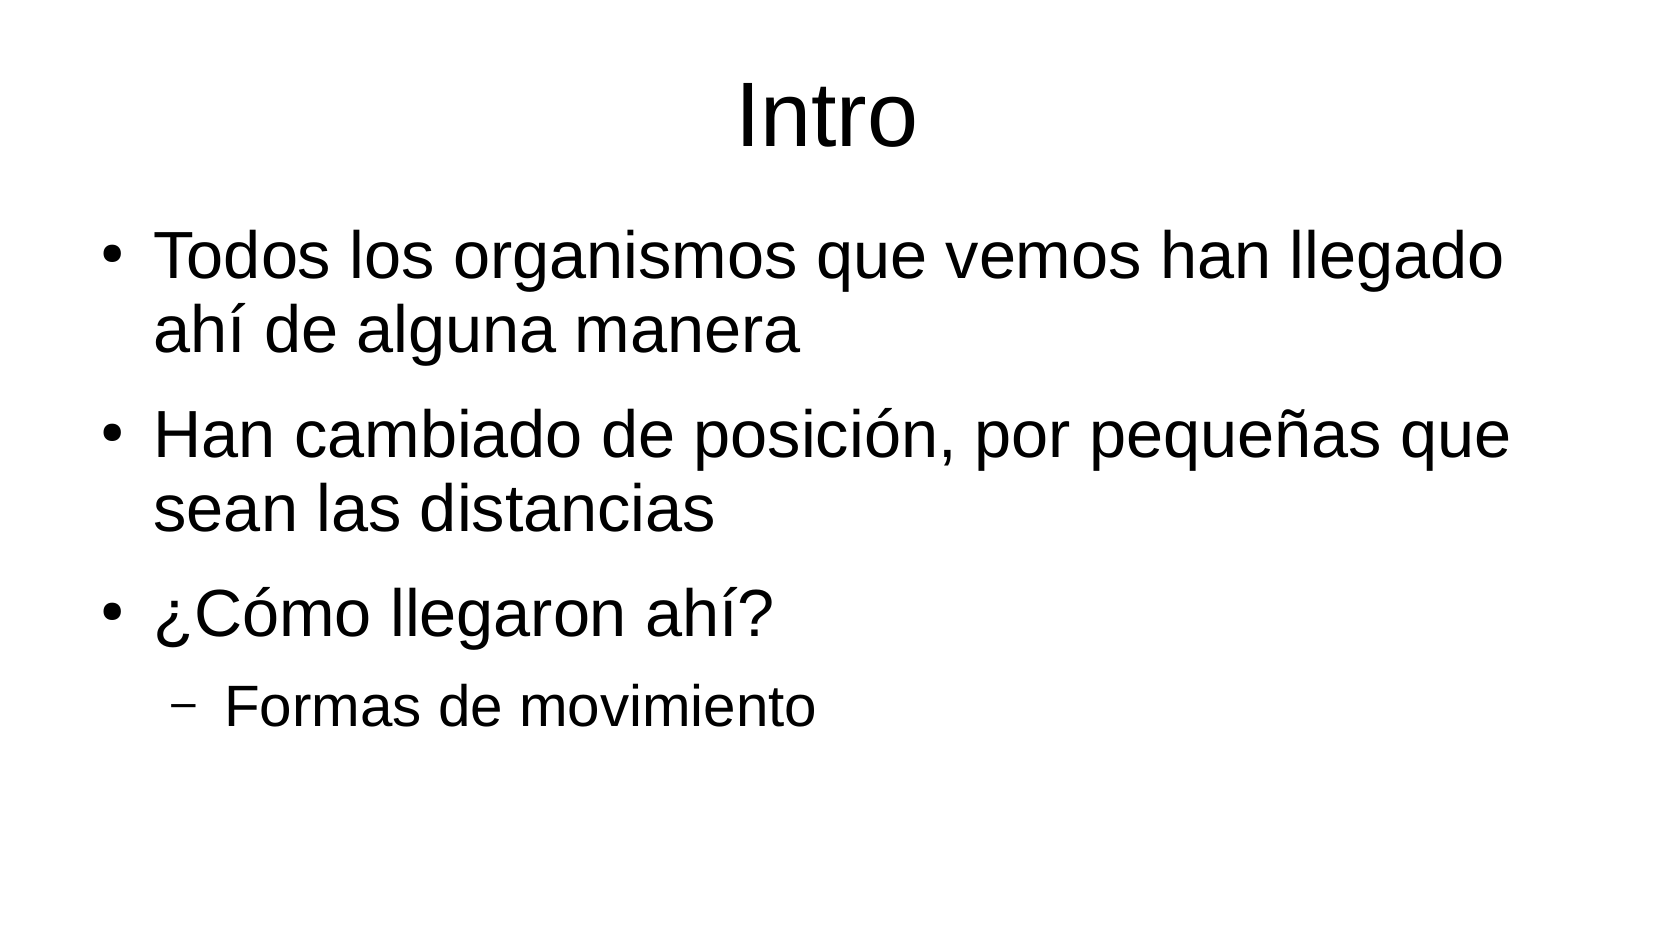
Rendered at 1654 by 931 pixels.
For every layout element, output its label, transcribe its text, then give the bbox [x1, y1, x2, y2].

list Todos los organismos que vemos han llegado ahí de alguna manera Han cambiado de posición, por pequeñas que sean las distancias ¿Cómo llegaron ahí? Formas de movimiento [82, 217, 1571, 758]
title Intro [82, 37, 1571, 193]
